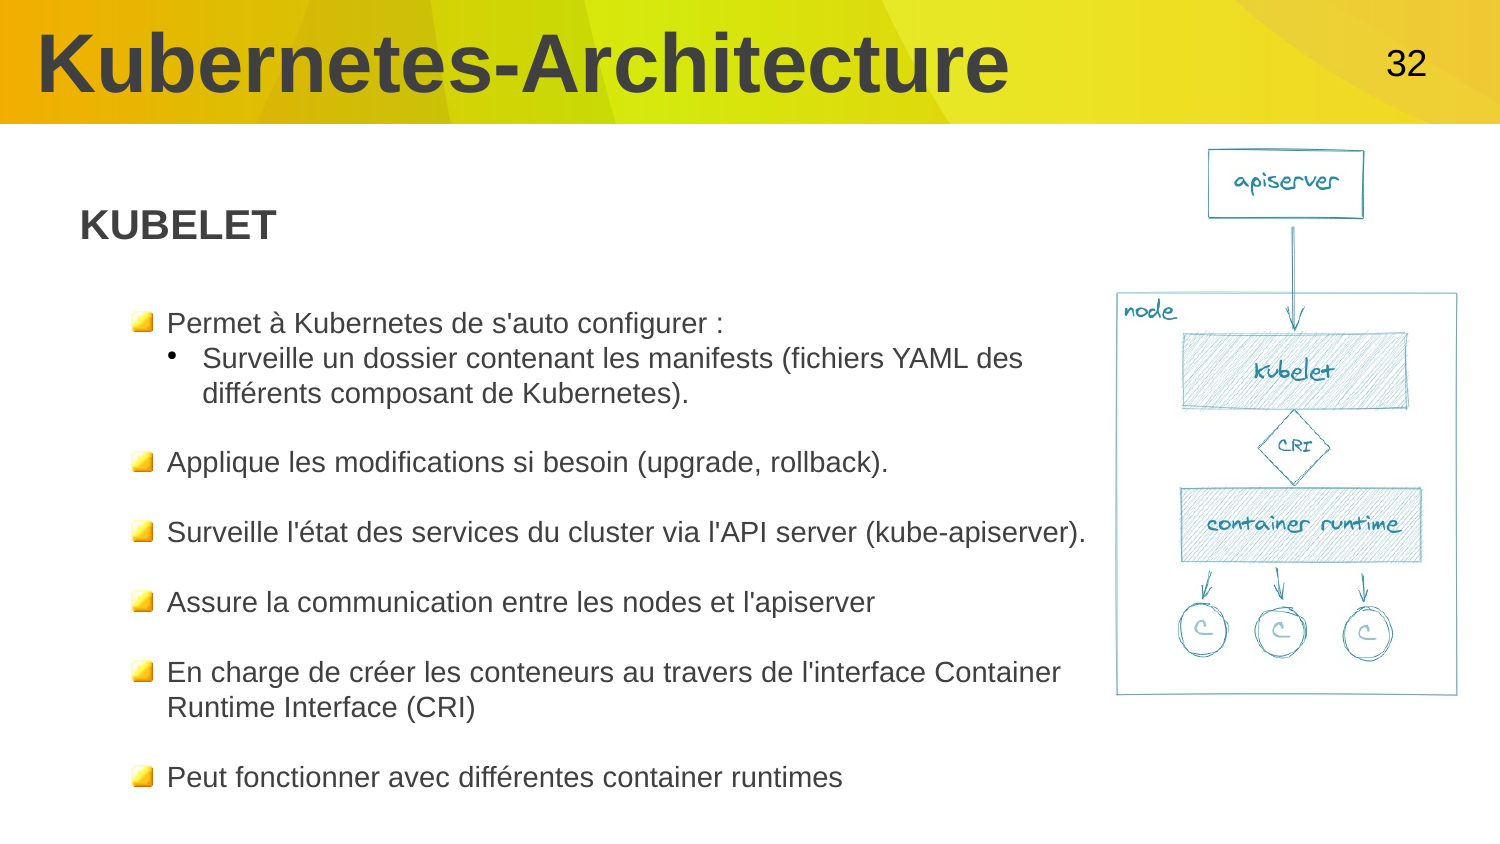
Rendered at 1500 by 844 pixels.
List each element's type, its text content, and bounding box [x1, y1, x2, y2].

text_box Permet à Kubernetes de s'auto configurer : Surveille un dossier contenant les manifests (fichiers YAML des différents composant de Kubernetes). Applique les modifications si besoin (upgrade, rollback). Surveille l'état des services du cluster via l'API server (kube-apiserver). Assure la communication entre les nodes et l'apiserver En charge de créer les conteneurs au travers de l'interface Container Runtime Interface (CRI) Peut fonctionner avec différentes container runtimes [66, 296, 1111, 721]
picture [0, 106, 1500, 844]
text_box <numéro> [1306, 35, 1500, 106]
text_box Kubernetes-Architecture [0, 0, 1498, 130]
text_box KUBELET [64, 185, 1108, 261]
